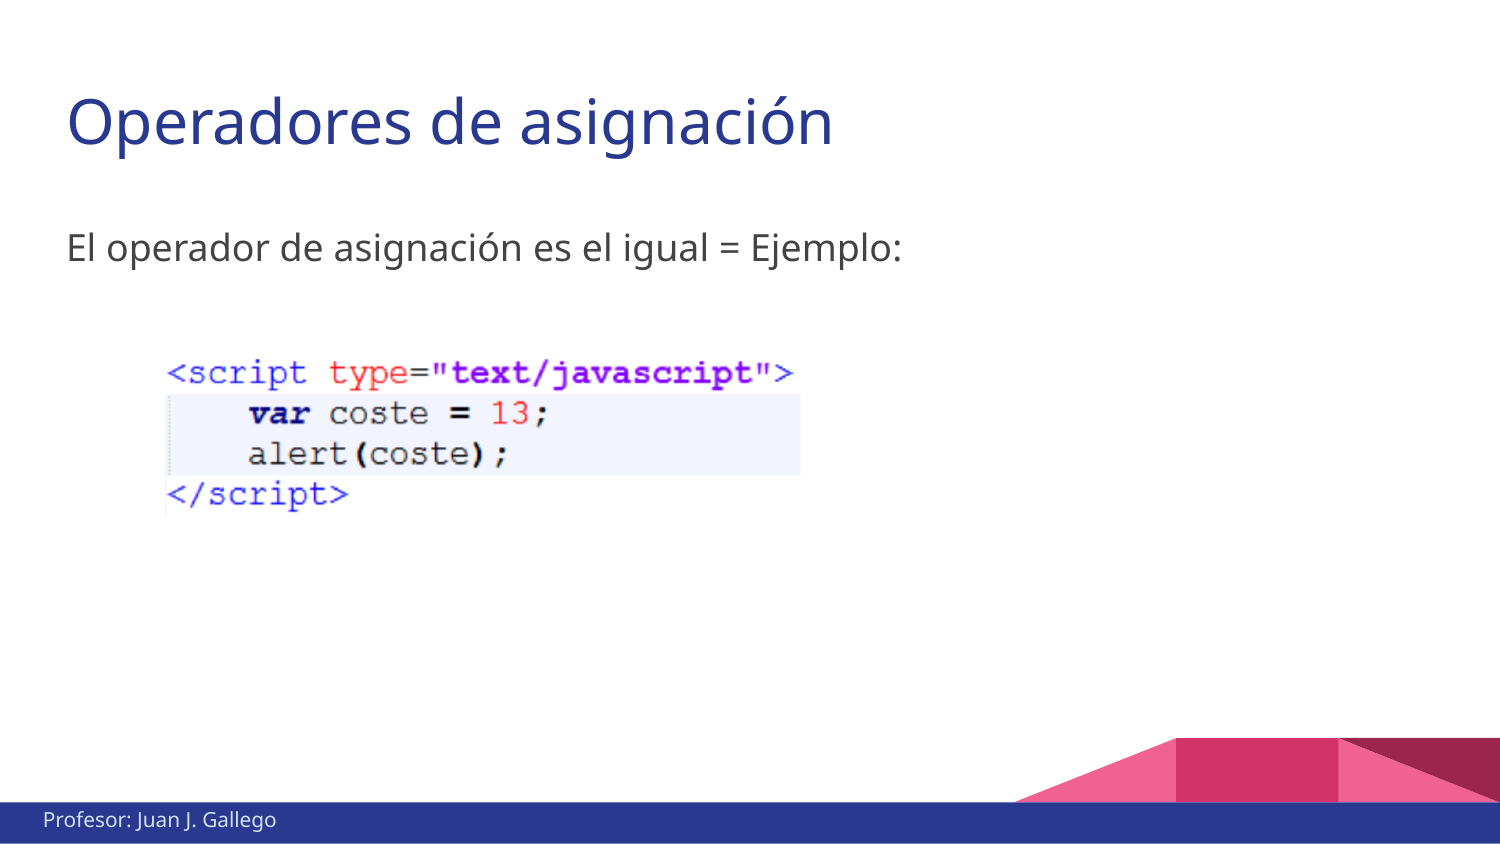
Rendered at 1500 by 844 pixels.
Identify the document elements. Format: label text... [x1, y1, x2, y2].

title Operadores de asignación [51, 67, 1449, 167]
picture [128, 345, 821, 527]
list El operador de asignación es el igual = Ejemplo: [51, 201, 1449, 750]
